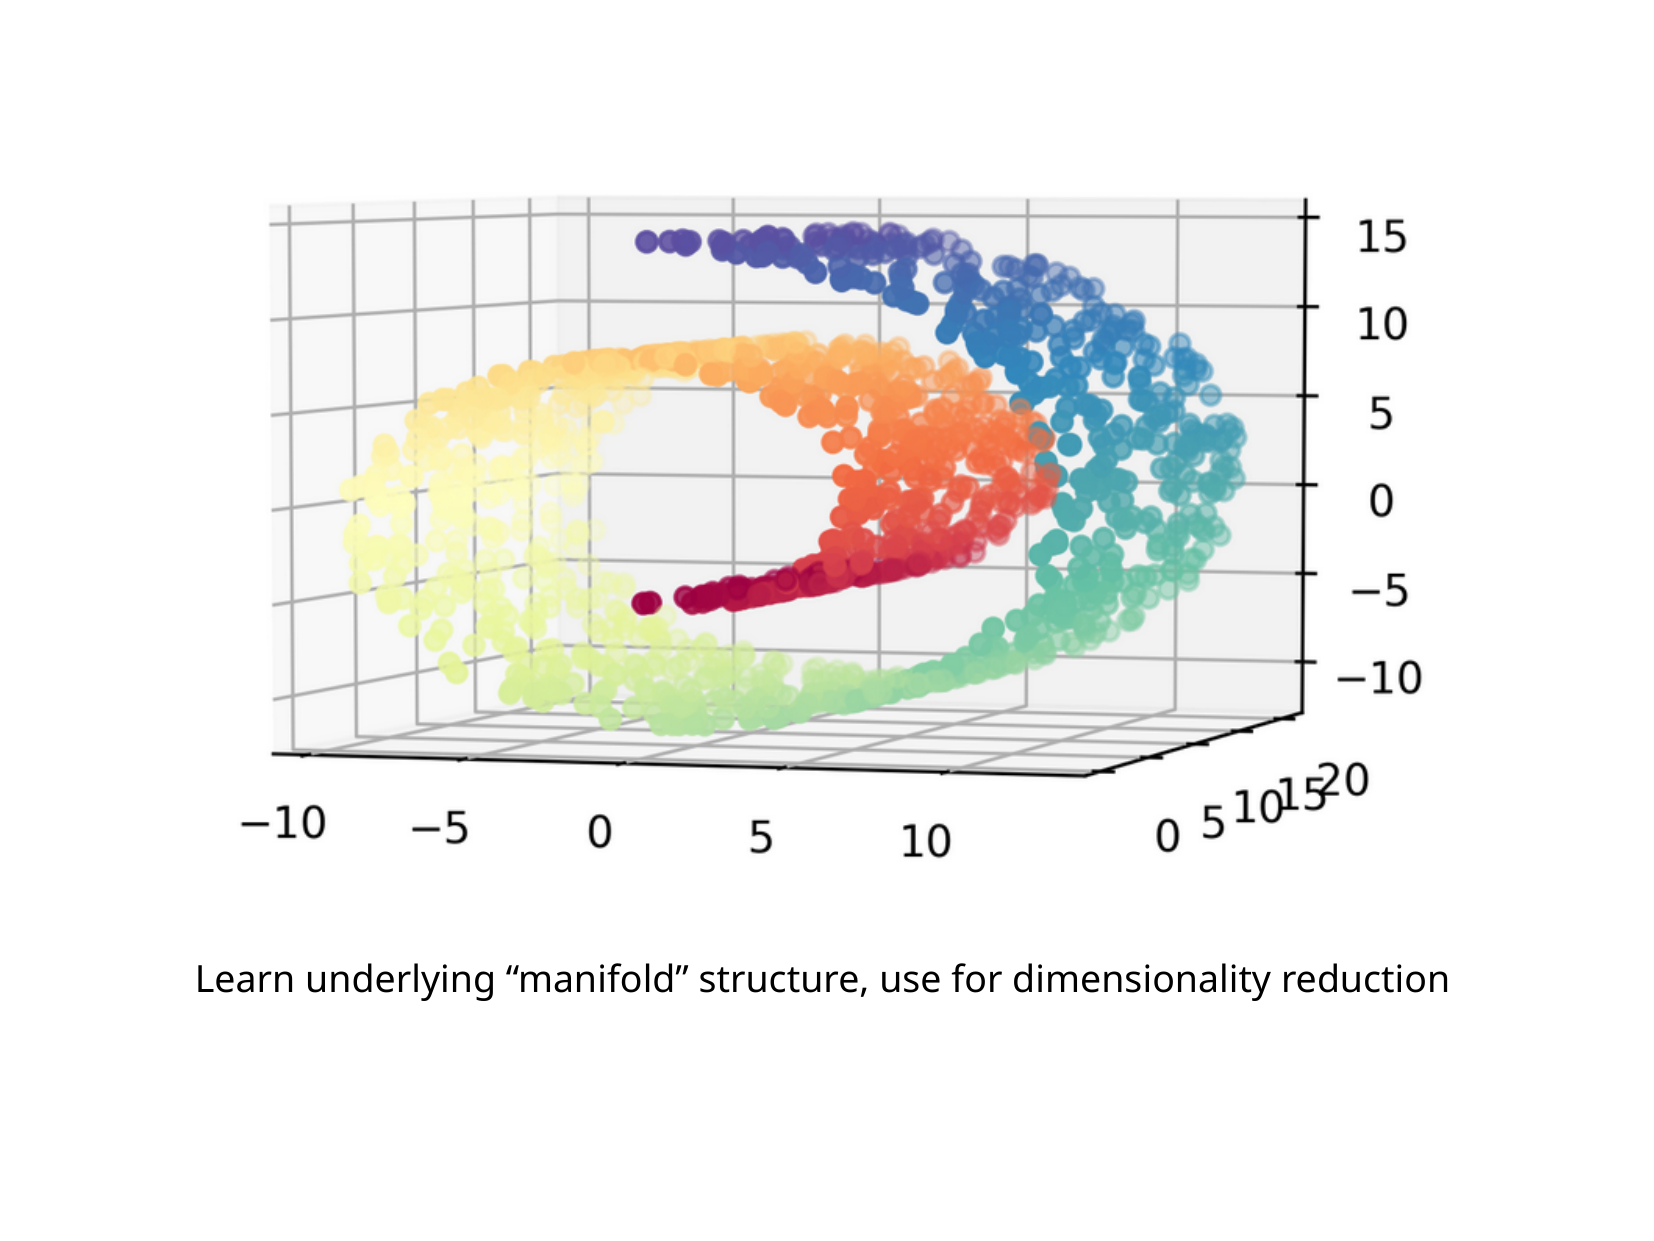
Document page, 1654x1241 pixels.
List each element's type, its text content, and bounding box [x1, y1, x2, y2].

text_box Learn underlying “manifold” structure, use for dimensionality reduction [180, 945, 1471, 998]
picture [180, 66, 1541, 961]
